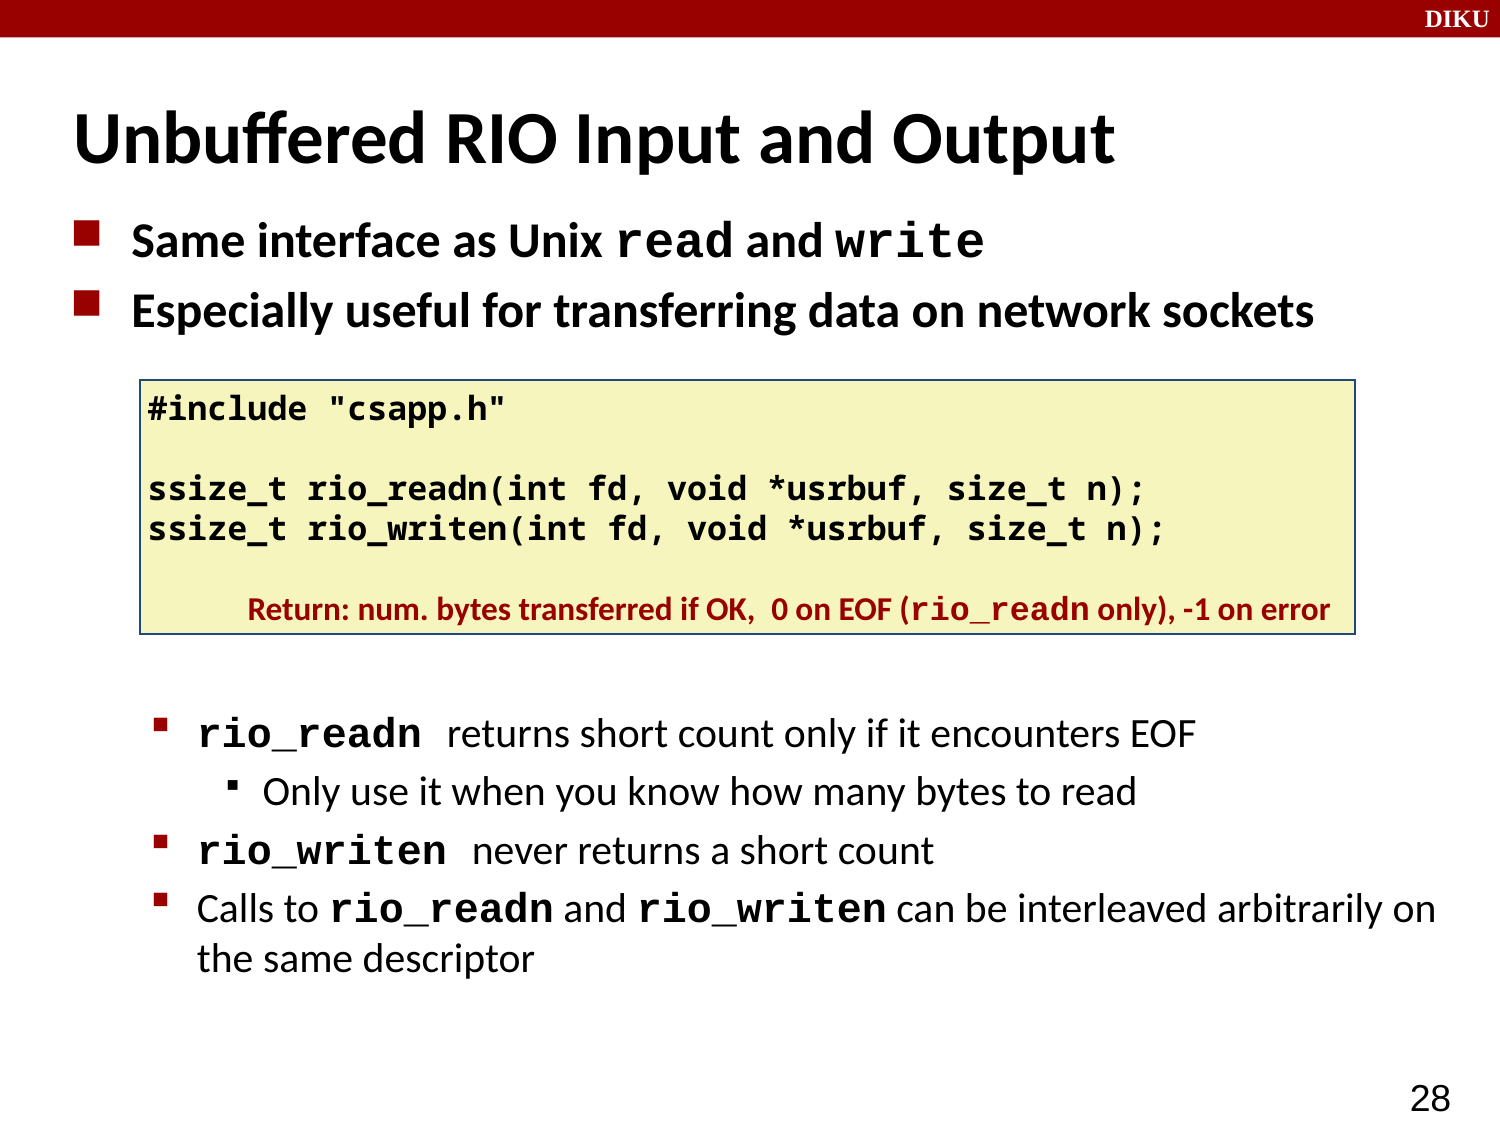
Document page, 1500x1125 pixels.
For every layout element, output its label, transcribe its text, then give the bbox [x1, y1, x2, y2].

text_box Unbuffered RIO Input and Output [58, 71, 1304, 197]
text_box Same interface as Unix read and write Especially useful for transferring data on network sockets rio_readn returns short count only if it encounters EOF Only use it when you know how many bytes to read rio_writen never returns a short count Calls to rio_readn and rio_writen can be interleaved arbitrarily on the same descriptor [60, 200, 1488, 1050]
text_box #include "csapp.h" ssize_t rio_readn(int fd, void *usrbuf, size_t n); ssize_t rio_writen(int fd, void *usrbuf, size_t n); Return: num. bytes transferred if OK, 0 on EOF (rio_readn only), -1 on error [140, 380, 1356, 635]
